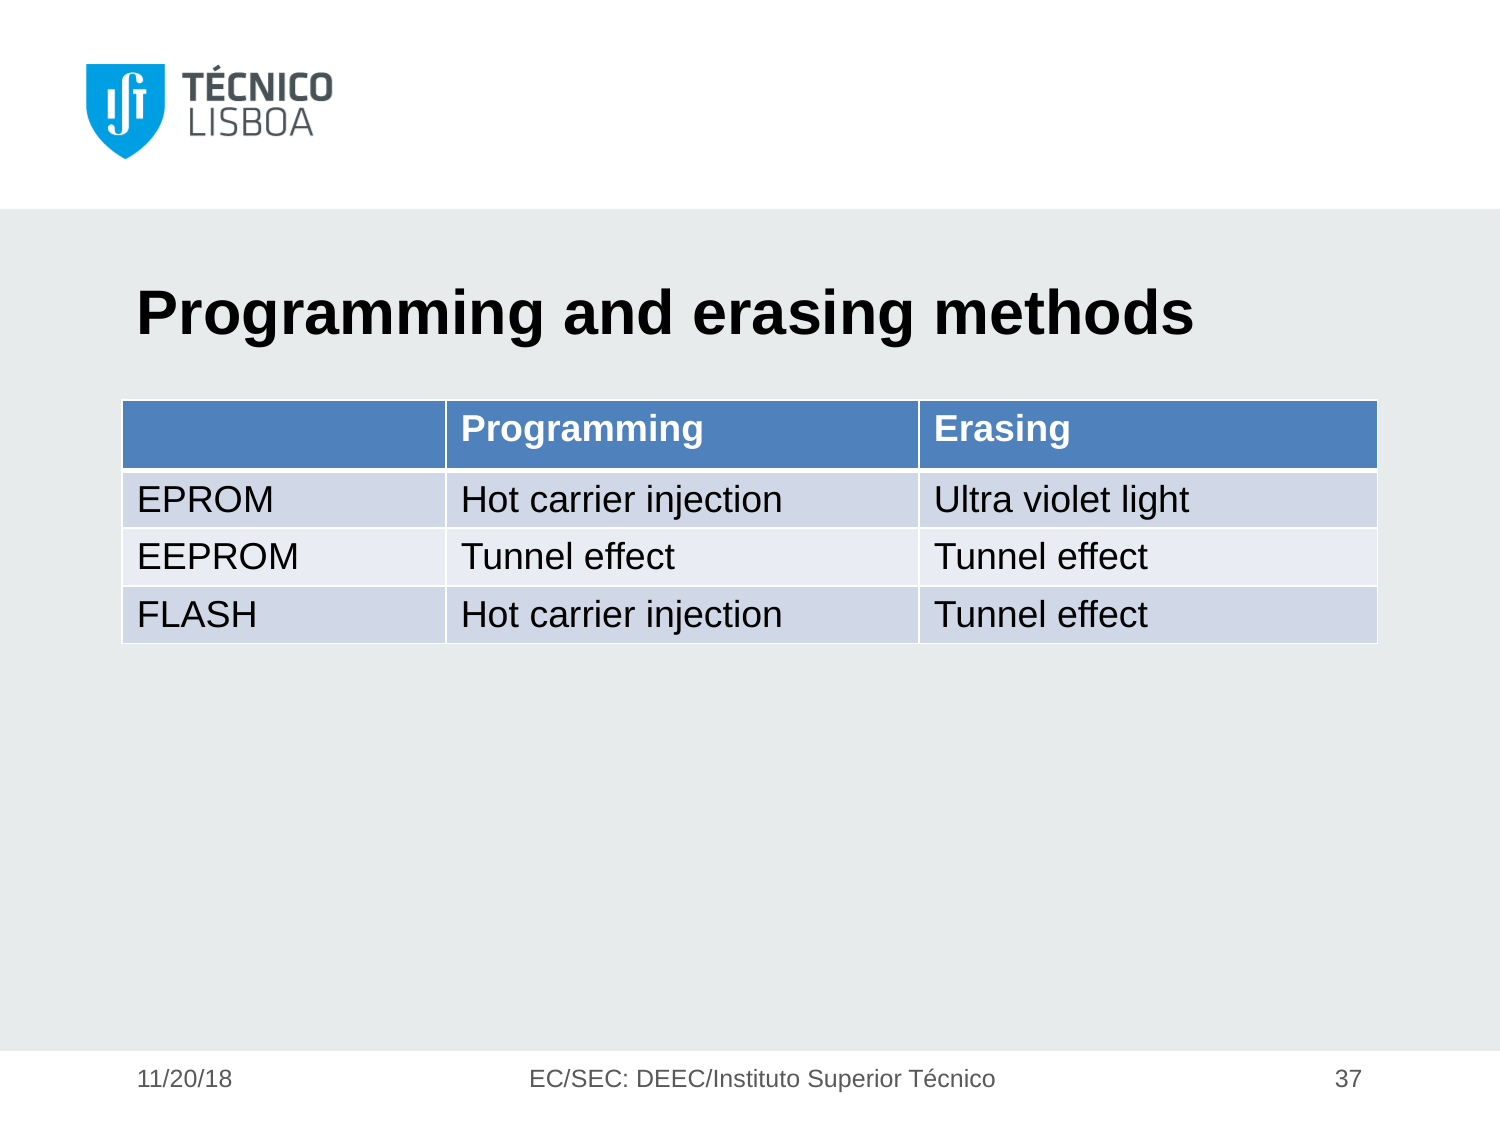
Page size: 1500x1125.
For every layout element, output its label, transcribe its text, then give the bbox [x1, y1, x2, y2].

table_header Erasing [920, 401, 1377, 468]
table_cell Ultra violet light [920, 473, 1377, 527]
table_cell Tunnel effect [920, 529, 1377, 585]
table_cell Hot carrier injection [447, 473, 918, 527]
picture [0, 0, 1500, 1125]
footer EC/SEC: DEEC/Instituto Superior Técnico [512, 1052, 1021, 1103]
table_cell Hot carrier injection [447, 587, 918, 643]
table_cell Tunnel effect [447, 529, 918, 585]
table_cell EEPROM [123, 529, 445, 585]
table_cell Tunnel effect [920, 587, 1377, 643]
table_header [123, 401, 445, 468]
slide_number <number> [1077, 1052, 1378, 1103]
title Programming and erasing methods [121, 237, 1378, 381]
table_cell EPROM [123, 473, 445, 527]
table_header Programming [447, 401, 918, 468]
slide_number 11/20/18 [121, 1052, 425, 1103]
table_cell FLASH [123, 587, 445, 643]
